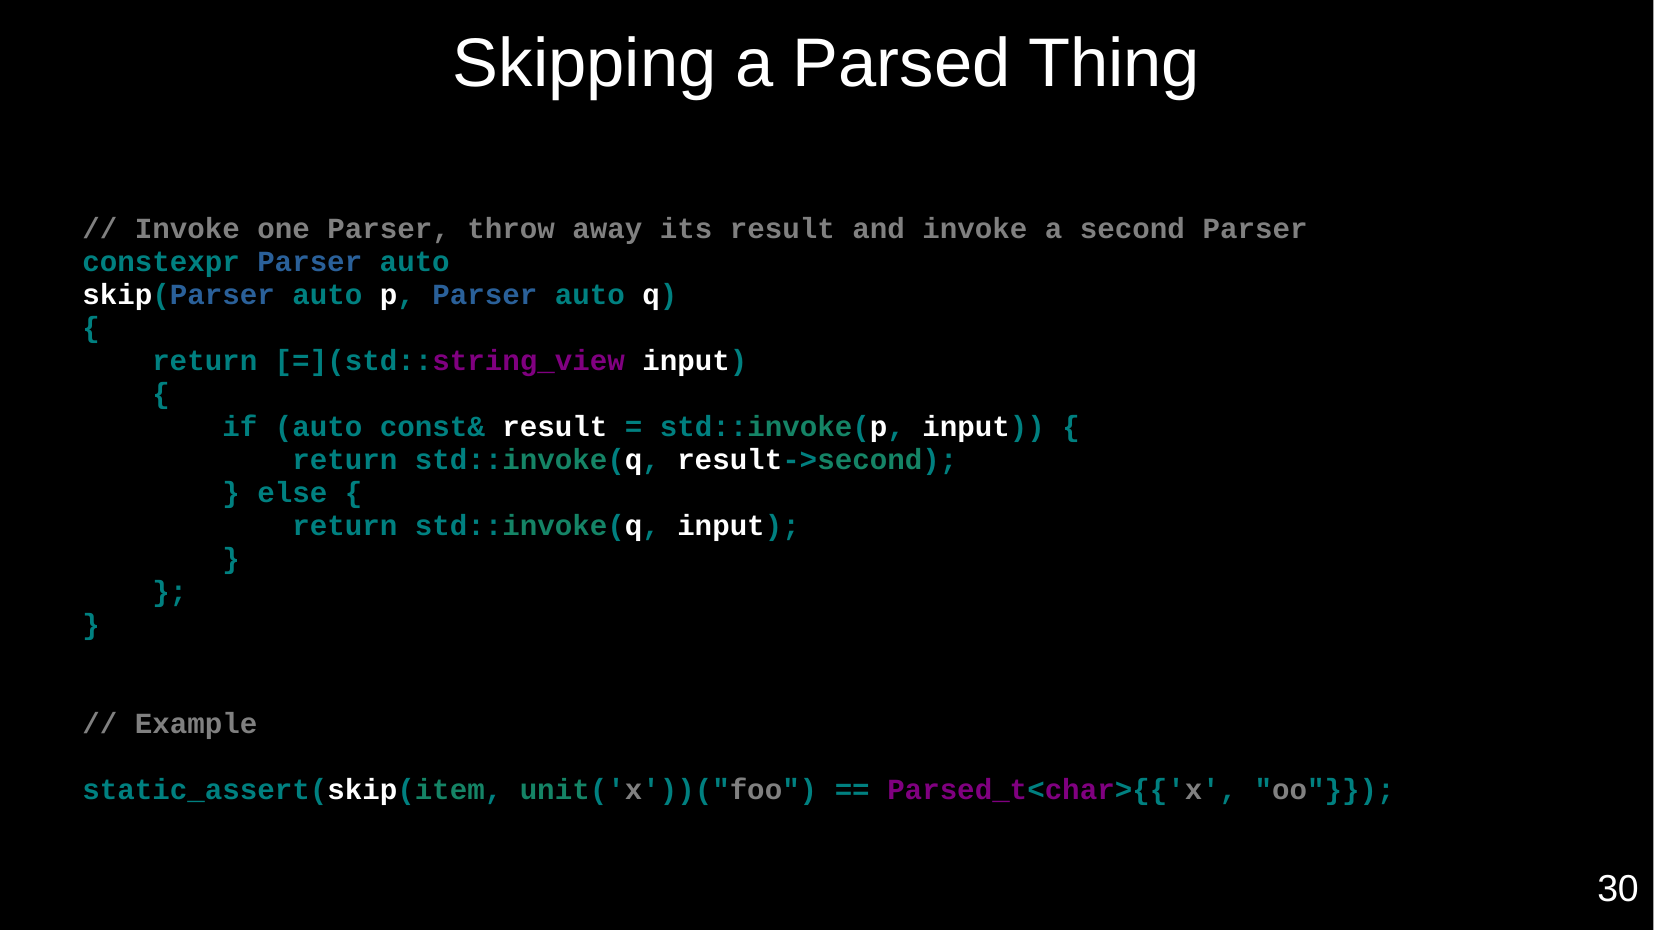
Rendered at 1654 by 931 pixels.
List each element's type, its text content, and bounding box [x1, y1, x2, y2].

title Skipping a Parsed Thing [82, 4, 1571, 121]
text_box // Invoke one Parser, throw away its result and invoke a second Parser constexpr Parser auto skip(Parser auto p, Parser auto q) { return [=](std::string_view input) { if (auto const& result = std::invoke(p, input)) { return std::invoke(q, result->second); } else { return std::invoke(q, input); } }; } // Example static_assert(skip(item, unit('x'))("foo") == Parsed_t<char>{{'x', "oo"}}); [82, 133, 1571, 889]
text_box <number> [1024, 860, 1654, 931]
